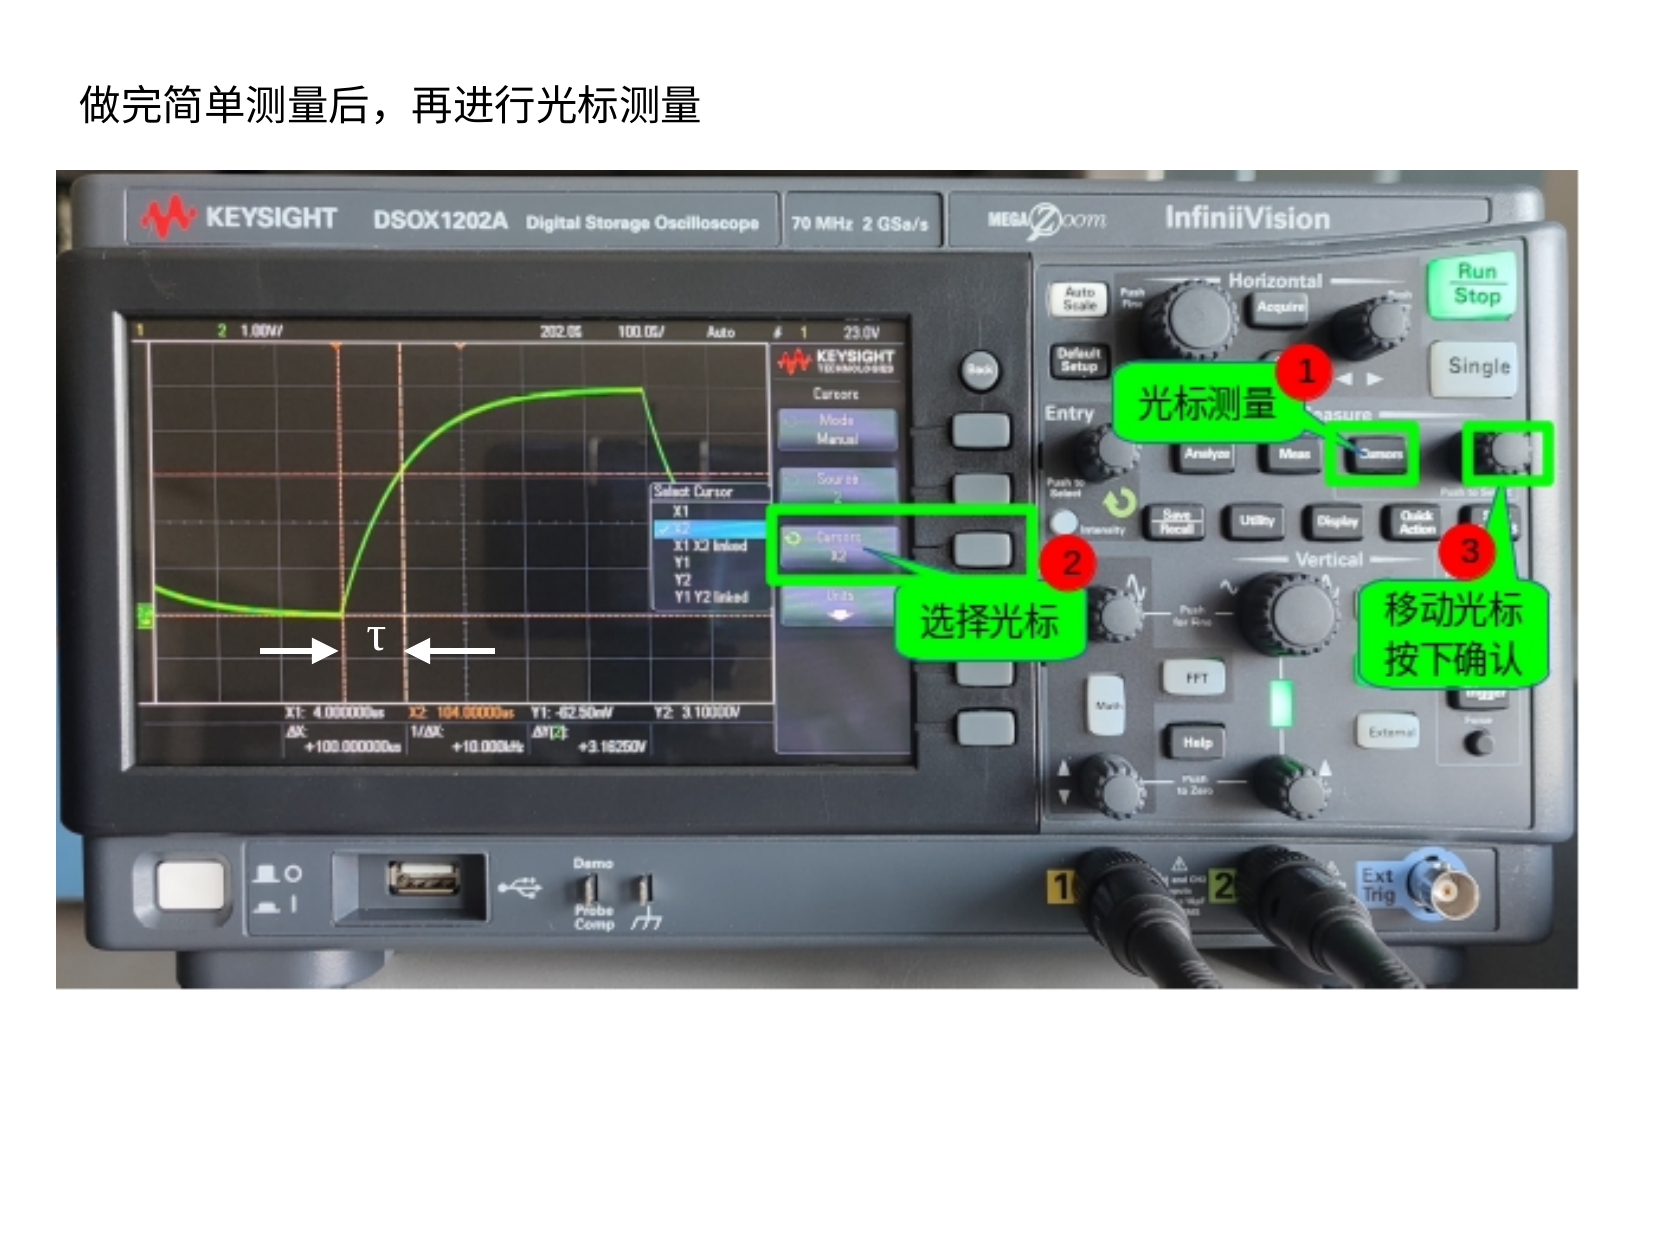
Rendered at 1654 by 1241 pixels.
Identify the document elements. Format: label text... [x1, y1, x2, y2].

picture [56, 170, 1581, 992]
text_box 做完简单测量后，再进行光标测量 [65, 65, 951, 148]
text_box τ [351, 598, 404, 682]
